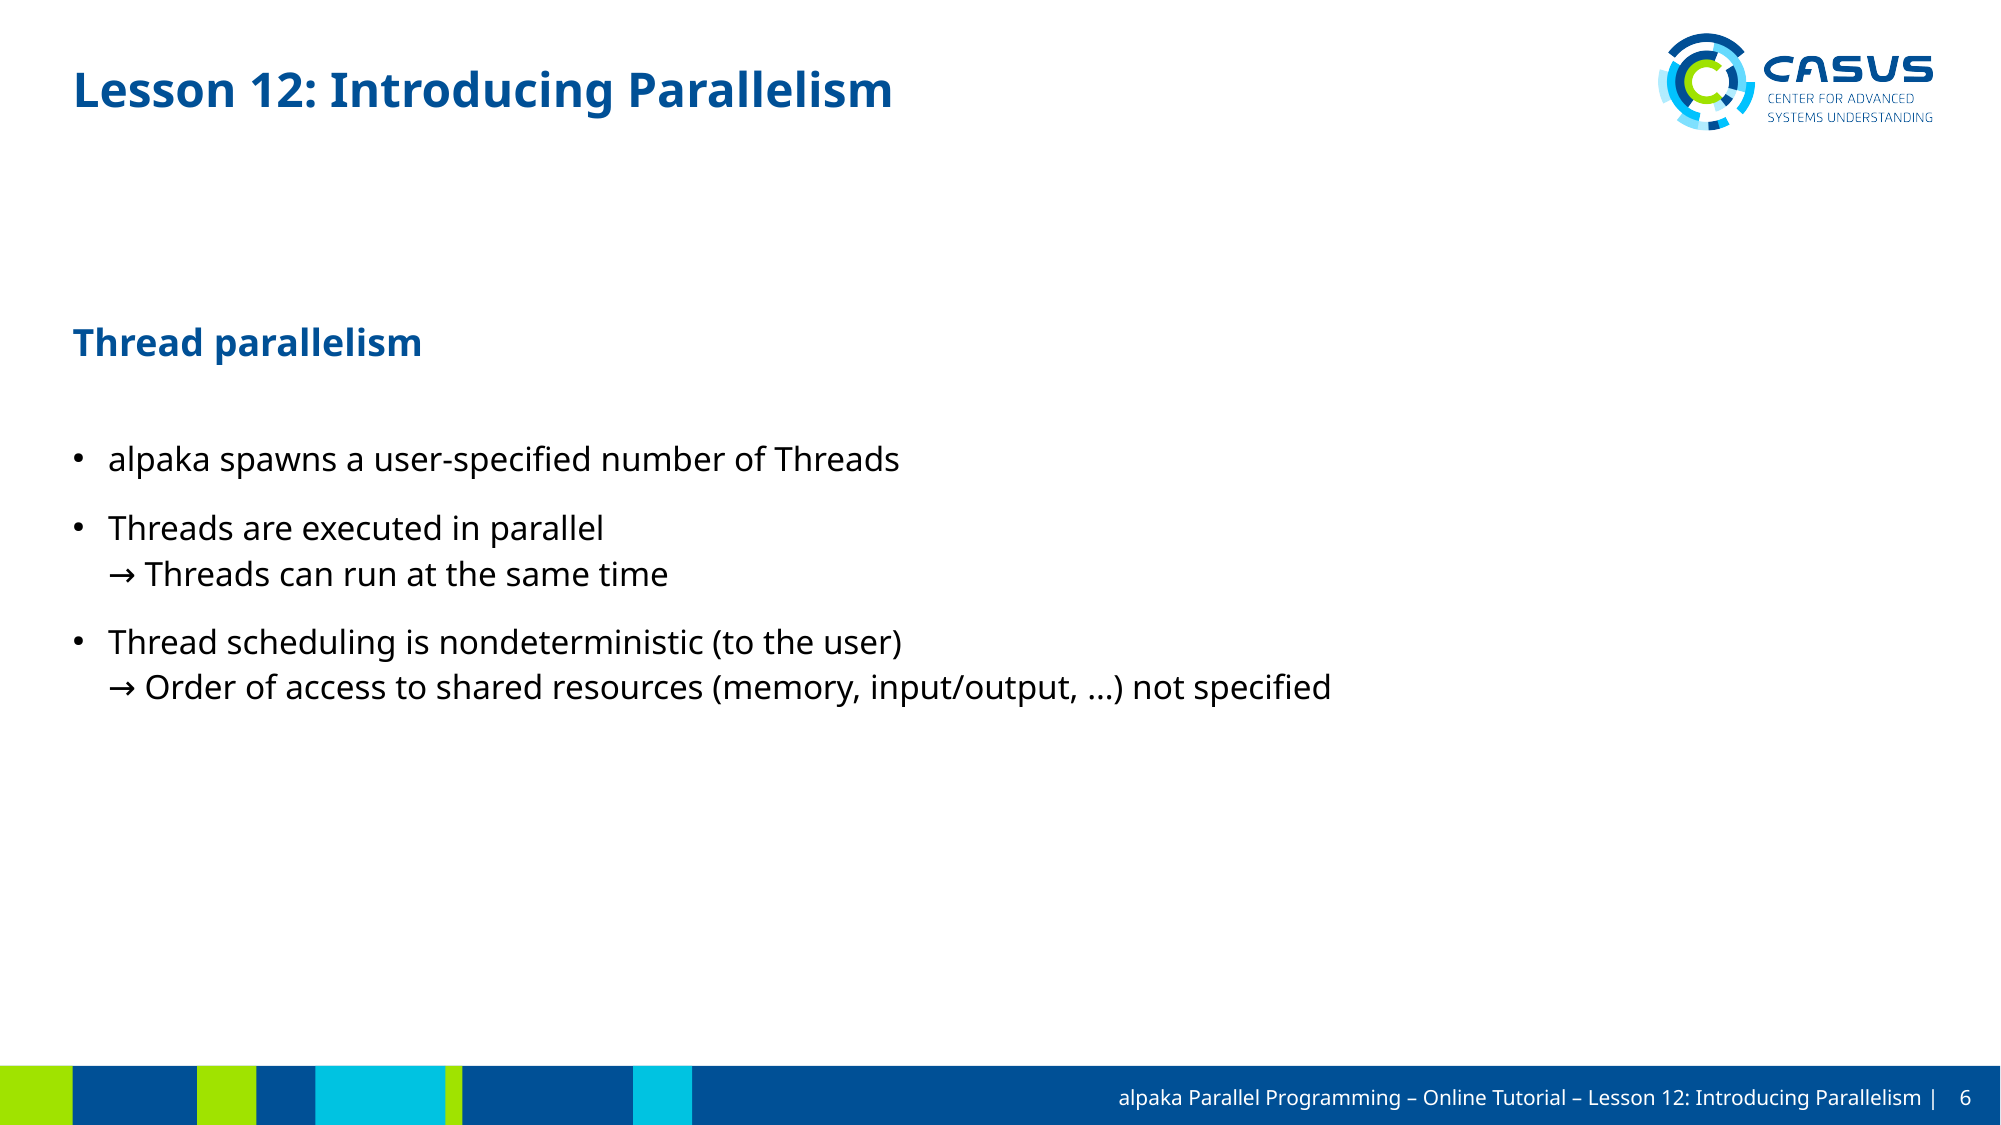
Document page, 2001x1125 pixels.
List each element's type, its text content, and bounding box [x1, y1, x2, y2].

title Lesson 12: Introducing Parallelism [72, 54, 1620, 123]
picture [1658, 33, 1933, 131]
list Thread parallelism alpaka spawns a user-specified number of Threads Threads are executed in parallel → Threads can run at the same time Thread scheduling is nondeterministic (to the user) → Order of access to shared resources (memory, input/output, …) not specified [72, 316, 1620, 979]
